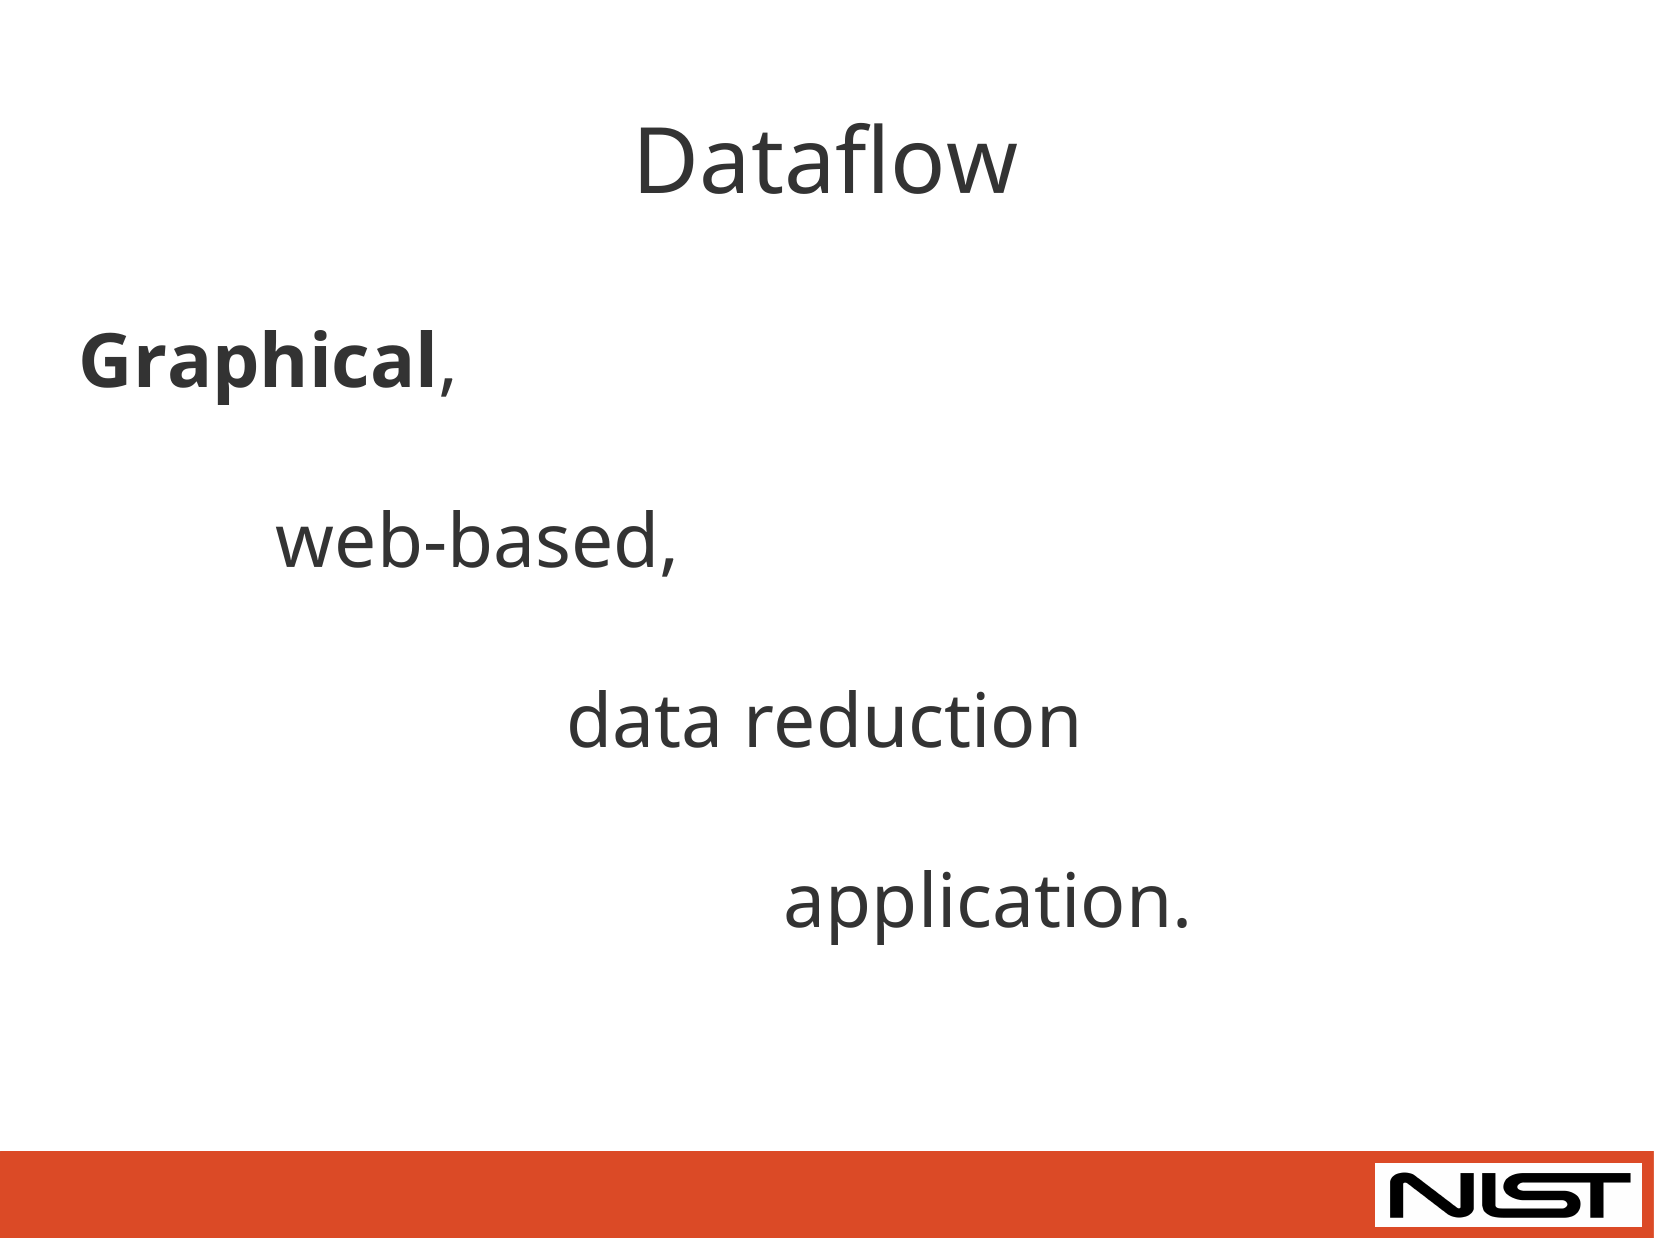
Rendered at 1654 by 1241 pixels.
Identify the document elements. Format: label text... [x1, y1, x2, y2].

picture [0, 1151, 1654, 1238]
title Dataflow [56, 63, 1596, 266]
list Graphical, web-based, data reduction application. [70, 304, 1583, 1123]
